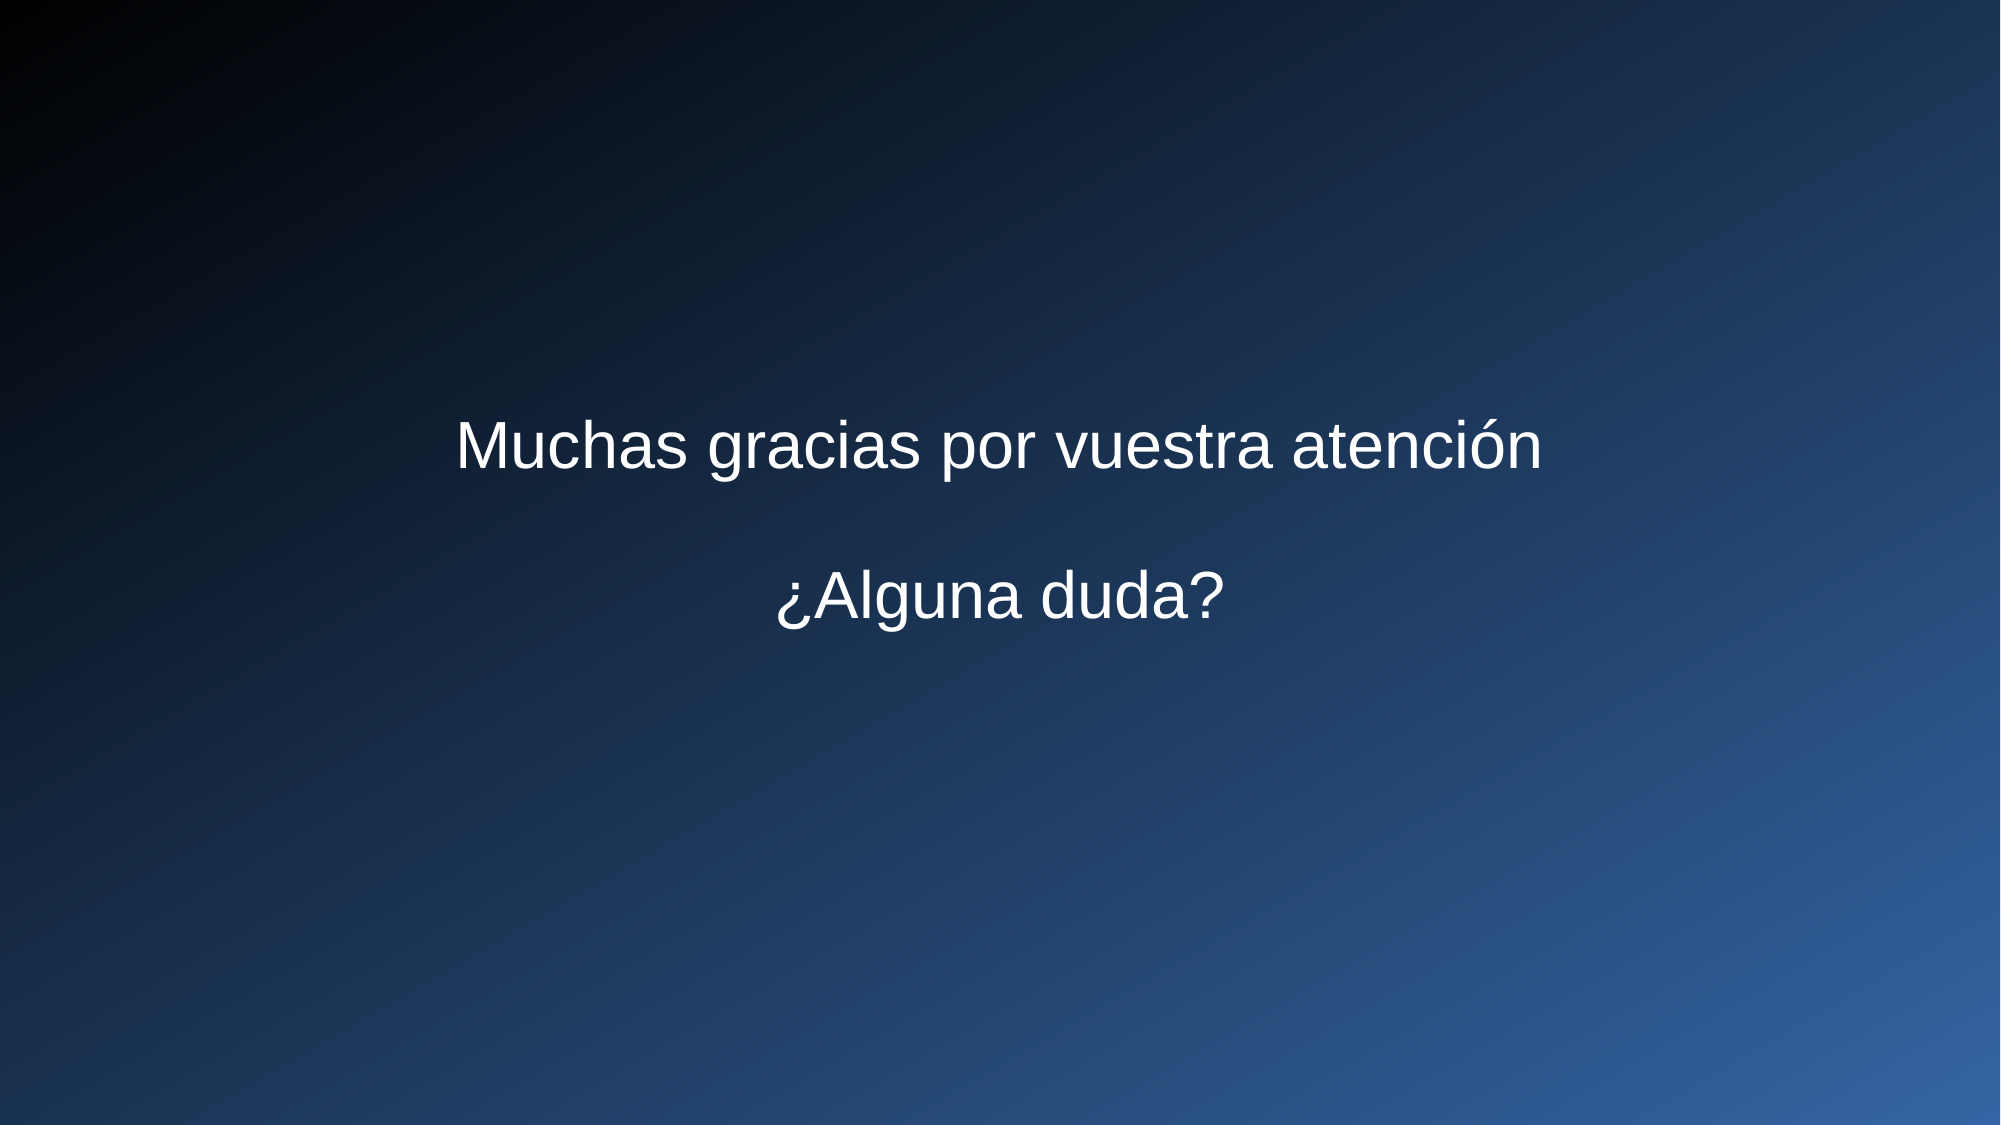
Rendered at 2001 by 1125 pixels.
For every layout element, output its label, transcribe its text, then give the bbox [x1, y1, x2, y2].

text_box Muchas gracias por vuestra atención ¿Alguna duda? [0, 0, 2001, 1125]
